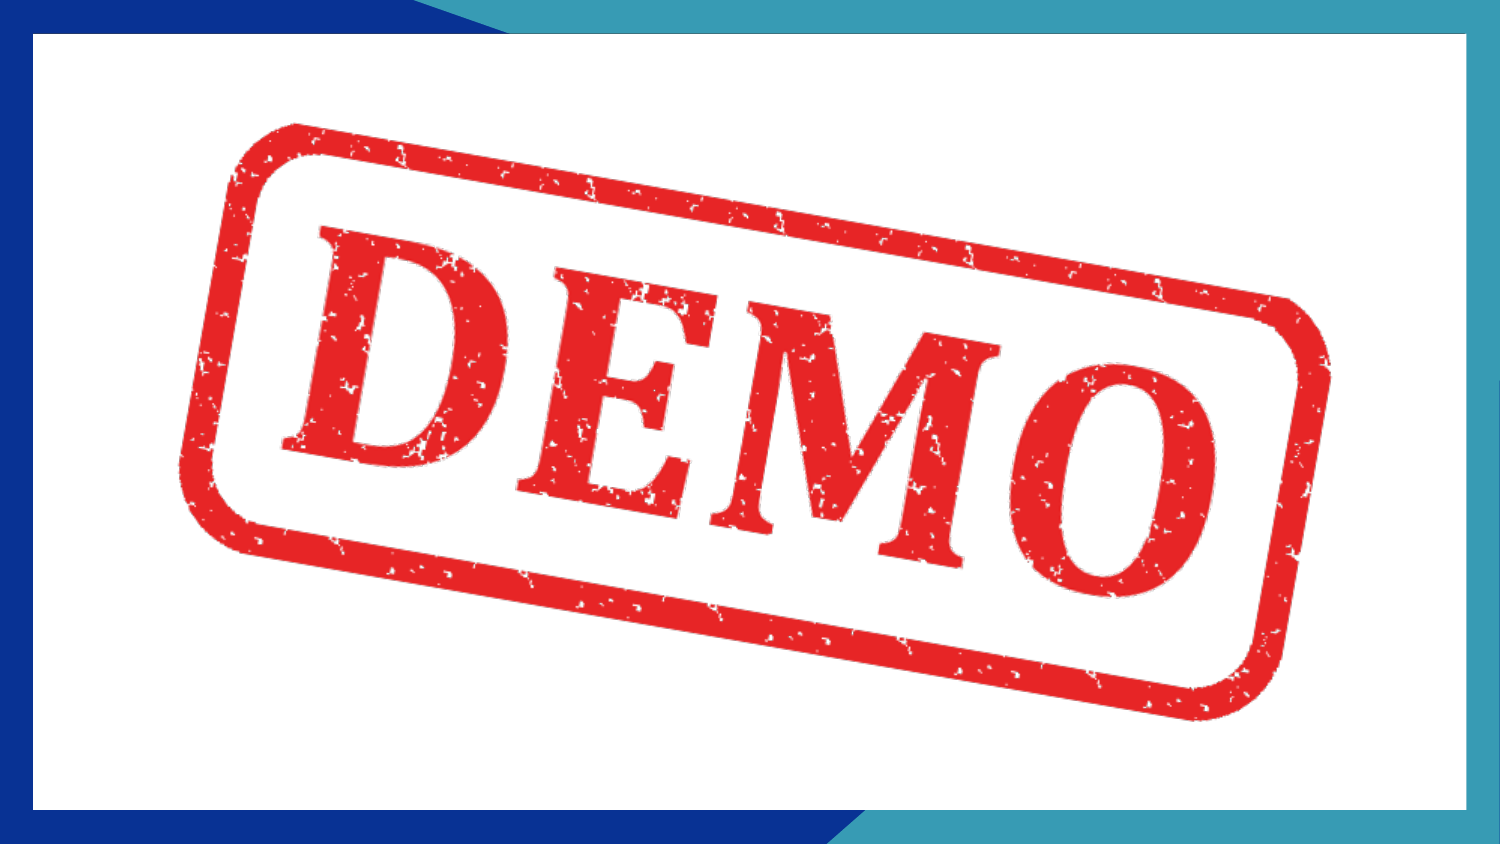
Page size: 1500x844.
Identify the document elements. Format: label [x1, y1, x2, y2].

picture [147, 112, 1359, 737]
